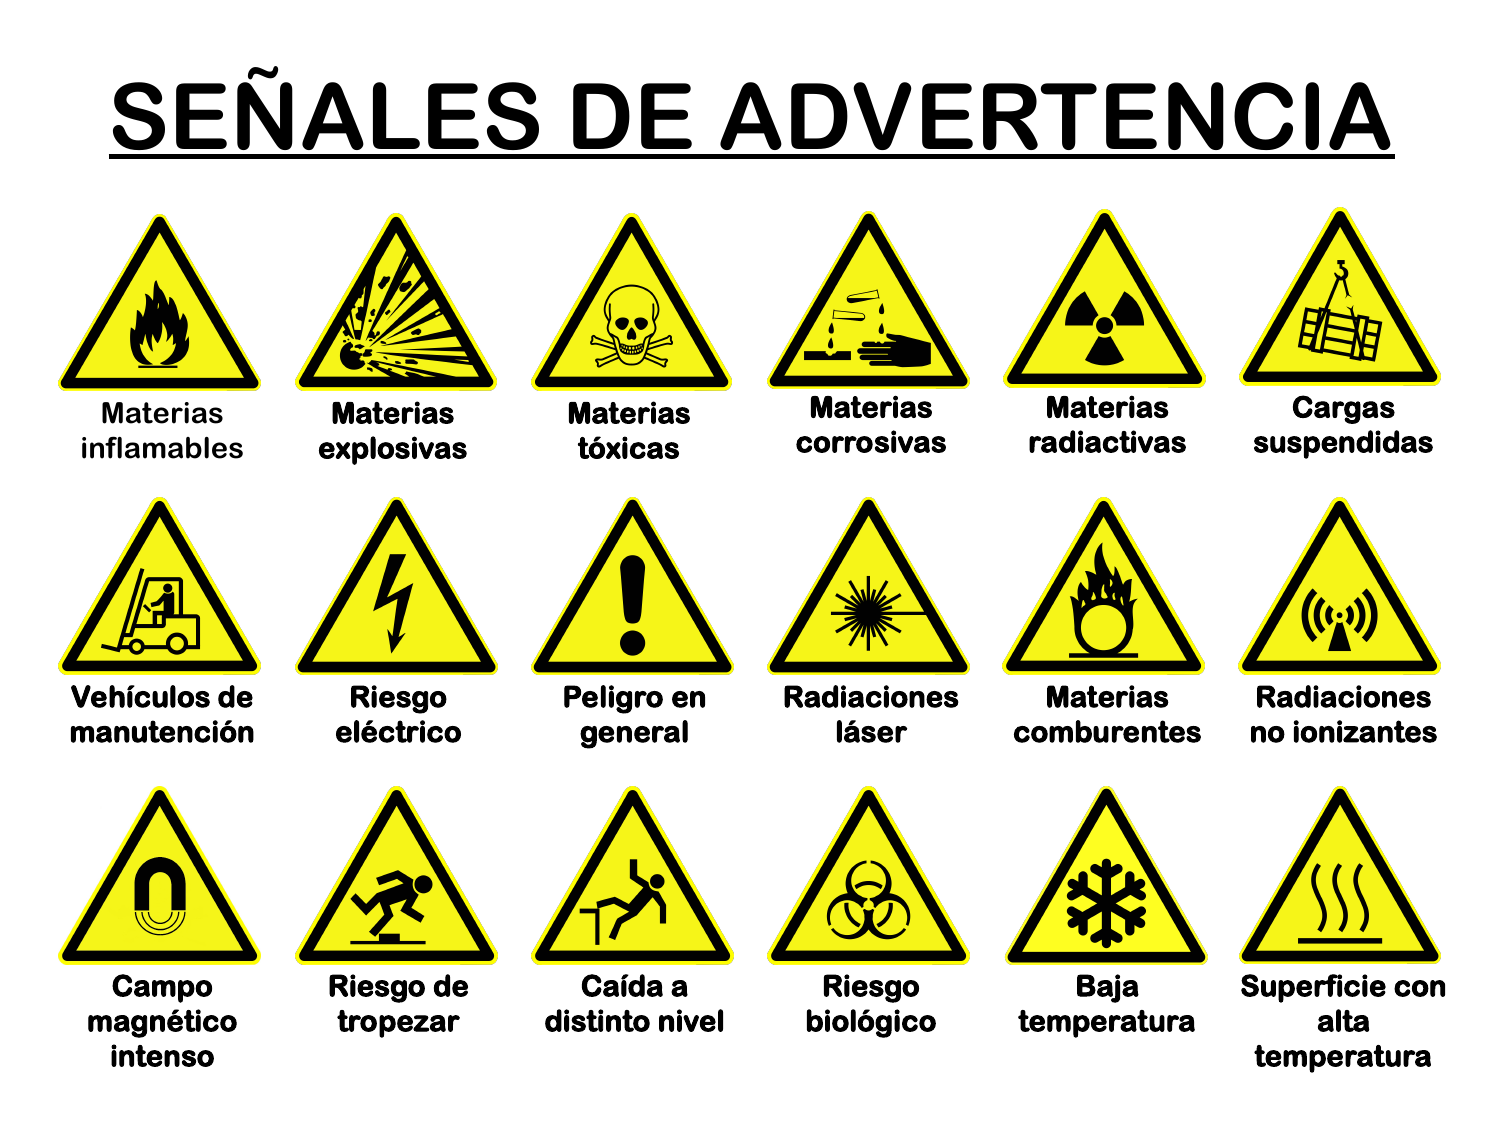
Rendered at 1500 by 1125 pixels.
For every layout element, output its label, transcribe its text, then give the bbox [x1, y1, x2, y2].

picture [1238, 497, 1441, 674]
text_box Materias comburentes [992, 674, 1223, 751]
text_box Riesgo biológico [755, 964, 987, 1040]
picture [295, 786, 498, 964]
picture [531, 786, 734, 964]
text_box Caída a distinto nivel [519, 964, 750, 1040]
picture [295, 497, 498, 674]
picture [1002, 497, 1205, 674]
picture [531, 497, 734, 674]
text_box Riesgo eléctrico [283, 674, 514, 751]
picture [1239, 786, 1441, 964]
text_box Superficie con alta temperatura [1228, 964, 1459, 1075]
picture [58, 786, 261, 964]
picture [58, 214, 261, 391]
text_box Materias inflamables [47, 391, 277, 468]
picture [1239, 207, 1441, 385]
text_box Materias radiactivas [992, 385, 1223, 462]
text_box Cargas suspendidas [1228, 385, 1459, 462]
text_box Riesgo de tropezar [283, 964, 514, 1040]
picture [1003, 209, 1206, 385]
picture [531, 213, 732, 391]
title SEÑALES DE ADVERTENCIA [76, 42, 1427, 183]
text_box Materias corrosivas [755, 385, 987, 462]
picture [58, 497, 261, 674]
picture [997, 786, 1216, 964]
text_box Materias tóxicas [513, 391, 745, 468]
text_box Peligro en general [519, 674, 750, 751]
text_box Radiaciones láser [755, 674, 987, 751]
picture [767, 786, 970, 964]
text_box Baja temperatura [992, 964, 1223, 1040]
picture [295, 213, 497, 391]
picture [767, 497, 970, 674]
picture [767, 211, 970, 385]
text_box Campo magnético intenso [47, 964, 278, 1075]
text_box Materias explosivas [277, 391, 509, 468]
text_box Vehículos de manutención [47, 674, 278, 751]
text_box Radiaciones no ionizantes [1228, 674, 1459, 751]
